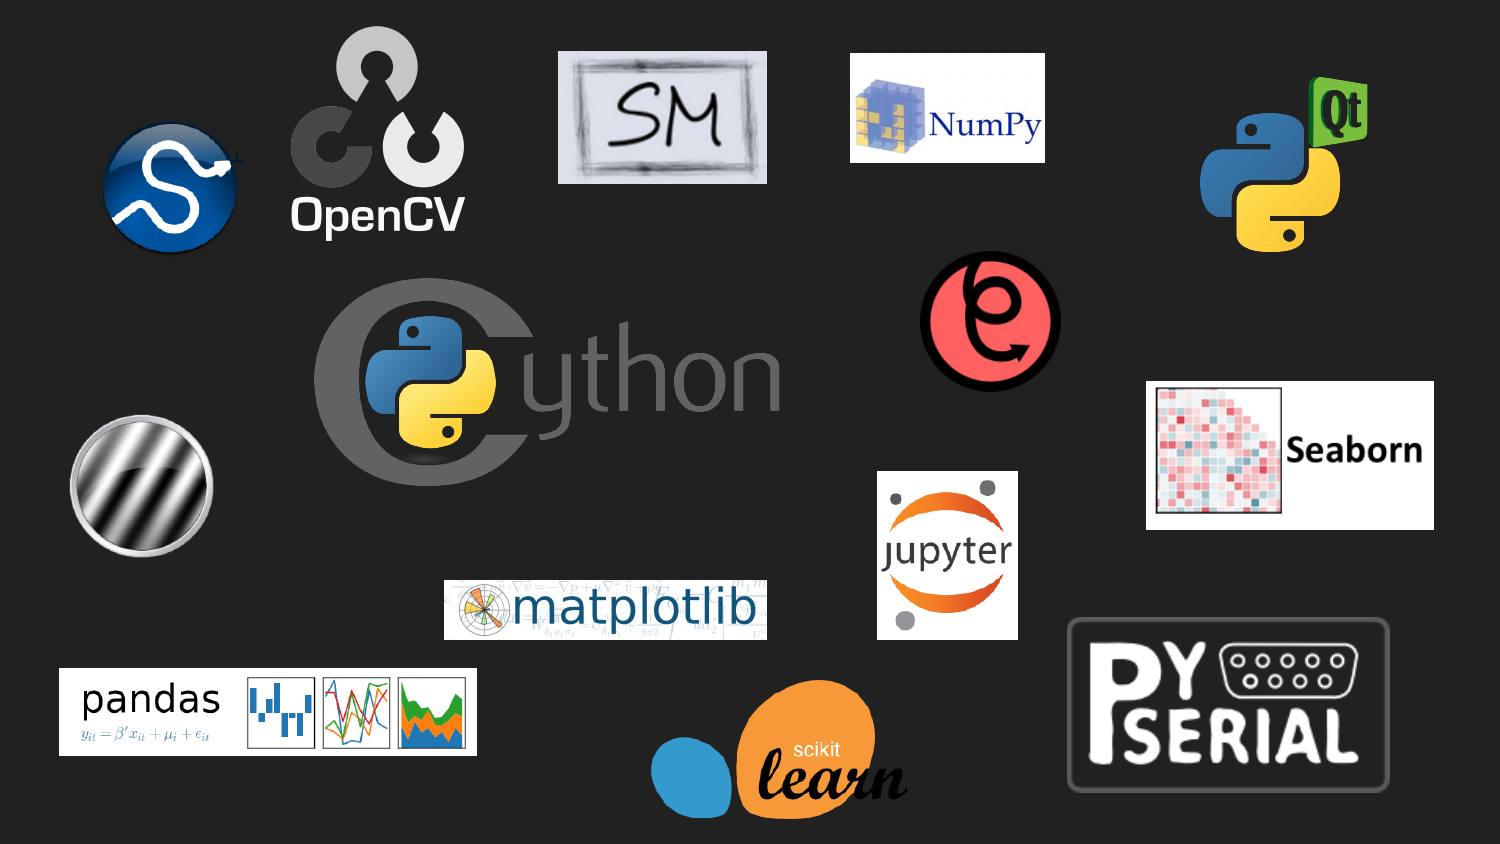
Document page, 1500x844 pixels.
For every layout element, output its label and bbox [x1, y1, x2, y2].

picture [850, 53, 1045, 163]
picture [89, 108, 257, 265]
picture [920, 251, 1061, 392]
picture [1200, 77, 1368, 252]
picture [877, 471, 1018, 640]
picture [67, 412, 217, 561]
picture [1067, 617, 1390, 793]
picture [558, 51, 767, 184]
picture [59, 668, 477, 756]
picture [651, 680, 907, 819]
picture [290, 26, 465, 241]
picture [1146, 381, 1434, 530]
picture [314, 278, 780, 486]
picture [444, 580, 767, 640]
